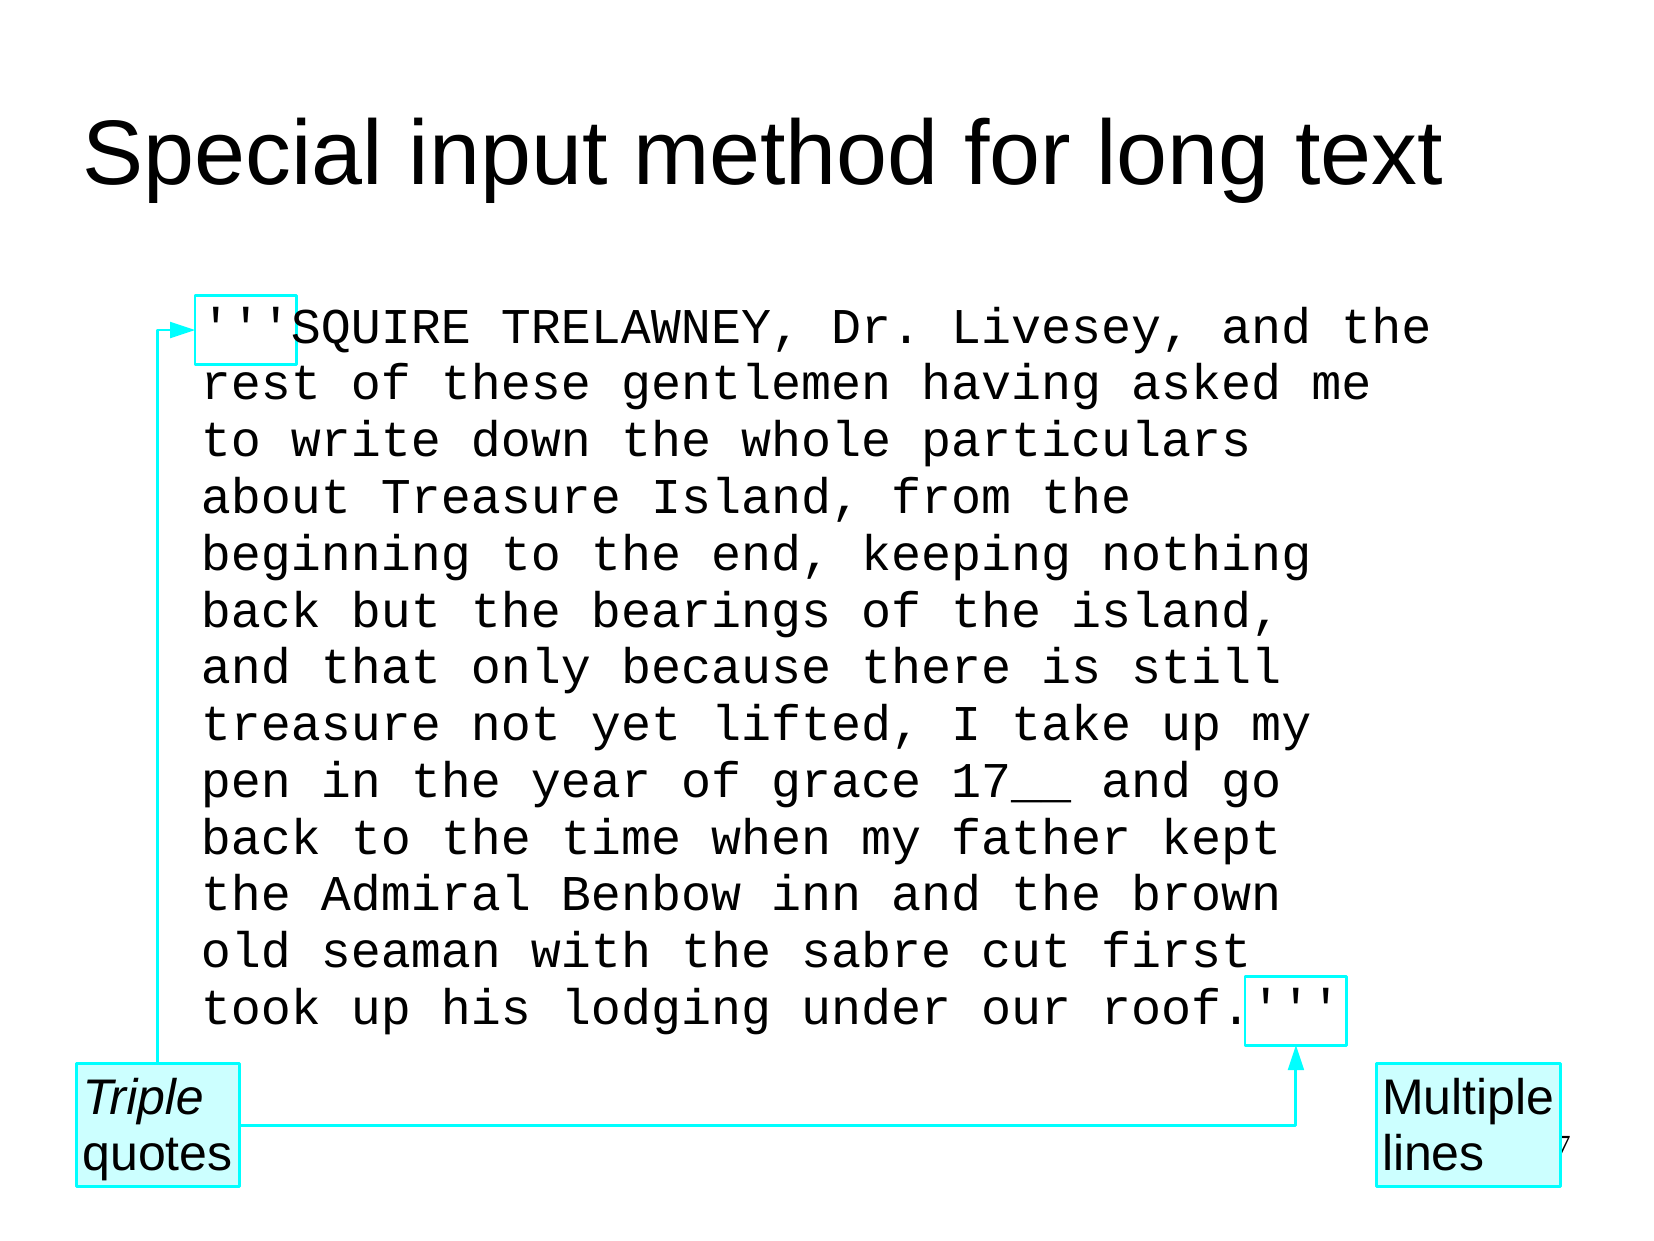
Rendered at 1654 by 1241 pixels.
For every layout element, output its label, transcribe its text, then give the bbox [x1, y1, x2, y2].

text_box Triple quotes [76, 1063, 240, 1187]
text_box took up his lodging under our roof. [195, 976, 1244, 1046]
text_box Multiple lines [1376, 1063, 1561, 1187]
text_box rest of these gentlemen having asked me to write down the whole particulars about Treasure Island, from the beginning to the end, keeping nothing back but the bearings of the island, and that only because there is still treasure not yet lifted, I take up my pen in the year of grace 17__ and go back to the time when my father kept the Admiral Benbow inn and the brown old seaman with the sabre cut first [195, 352, 1378, 989]
title Special input method for long text [82, 49, 1571, 257]
text_box ''' [1245, 976, 1347, 1046]
text_box SQUIRE TRELAWNEY, Dr. Livesey, and the [285, 295, 1438, 365]
text_box ''' [195, 295, 285, 352]
